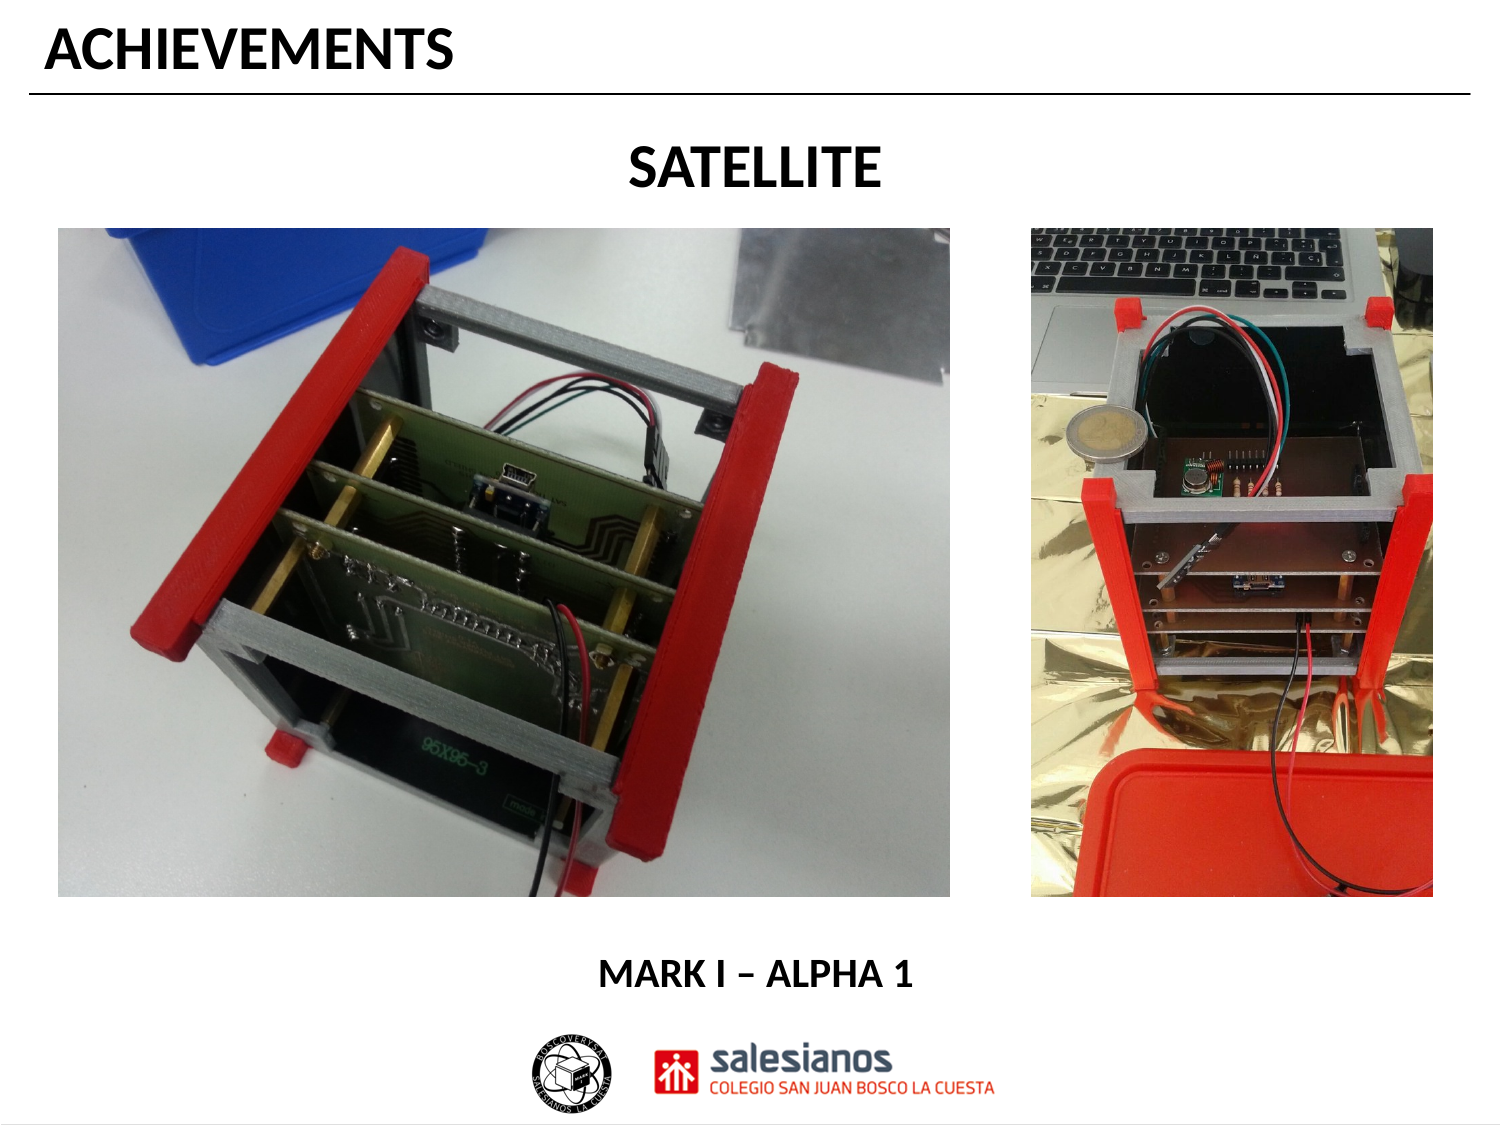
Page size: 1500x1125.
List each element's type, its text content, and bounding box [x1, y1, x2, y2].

text_box ACHIEVEMENTS [29, 0, 1472, 90]
picture [0, 0, 1500, 1125]
text_box MARK I – ALPHA 1 [35, 938, 1477, 1003]
text_box SATELLITE [35, 117, 1477, 207]
